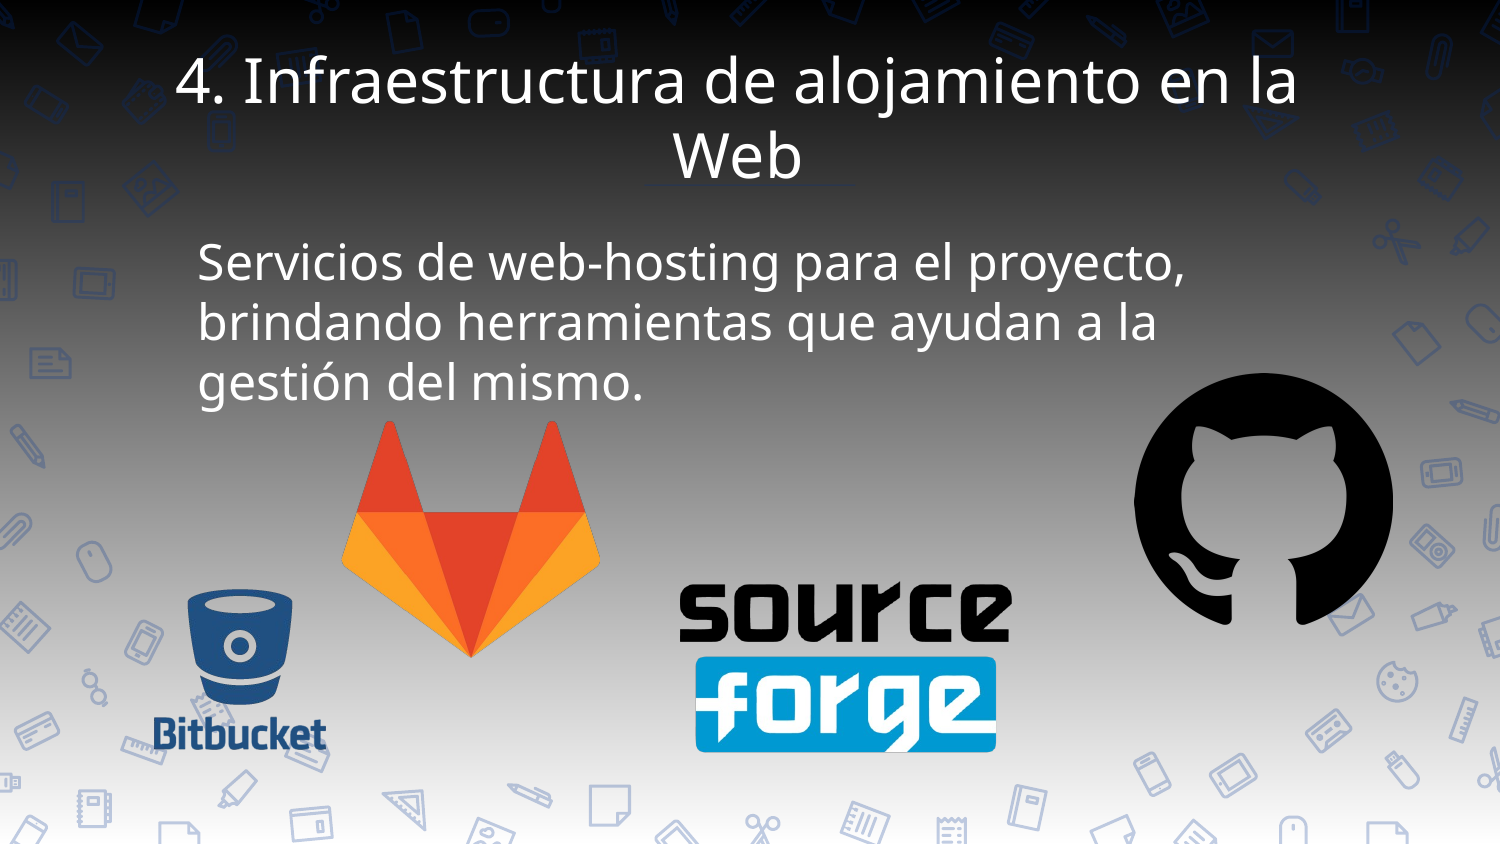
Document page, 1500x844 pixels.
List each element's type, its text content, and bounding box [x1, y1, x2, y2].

title 4. Infraestructura de alojamiento en la Web [100, 83, 1377, 206]
picture [820, 674, 859, 733]
picture [116, 420, 600, 795]
picture [1134, 373, 1393, 631]
picture [679, 580, 1012, 753]
picture [868, 676, 919, 753]
list Servicios de web-hosting para el proyecto, brindando herramientas que ayudan a la gestión del mismo. [182, 215, 1318, 758]
picture [757, 676, 811, 733]
